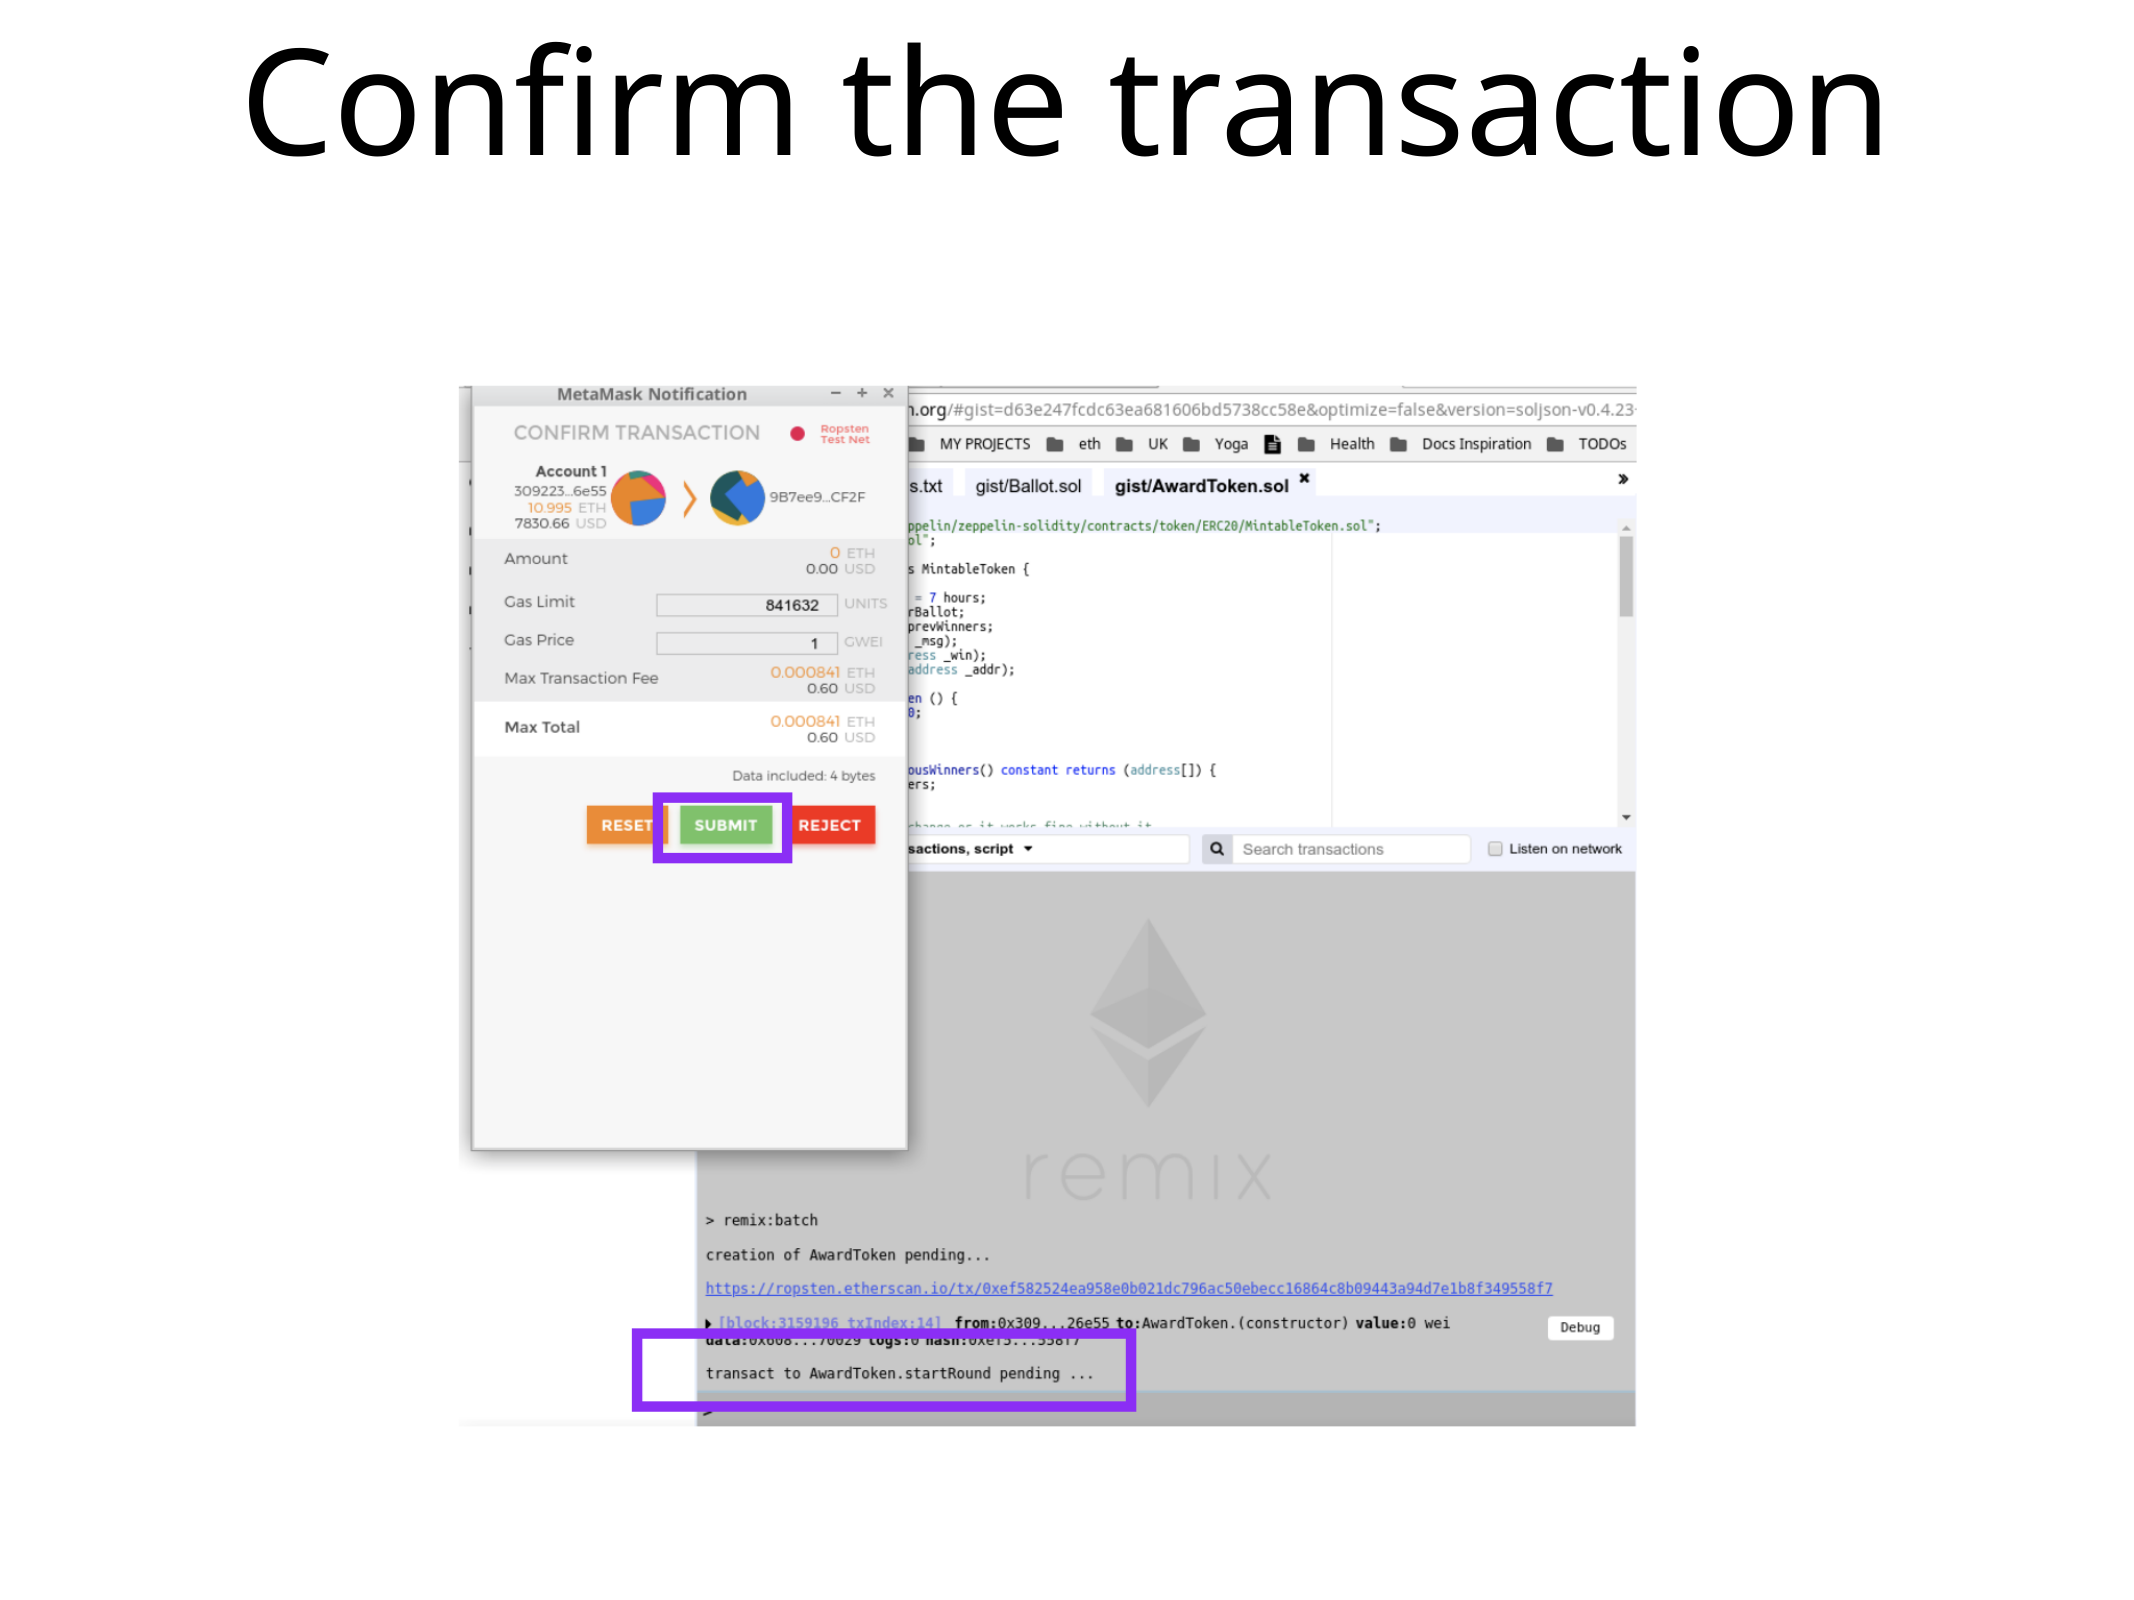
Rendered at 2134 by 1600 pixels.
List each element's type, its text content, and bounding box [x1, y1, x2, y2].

picture [388, 342, 1745, 1466]
title Confirm the transaction [69, 0, 2064, 194]
